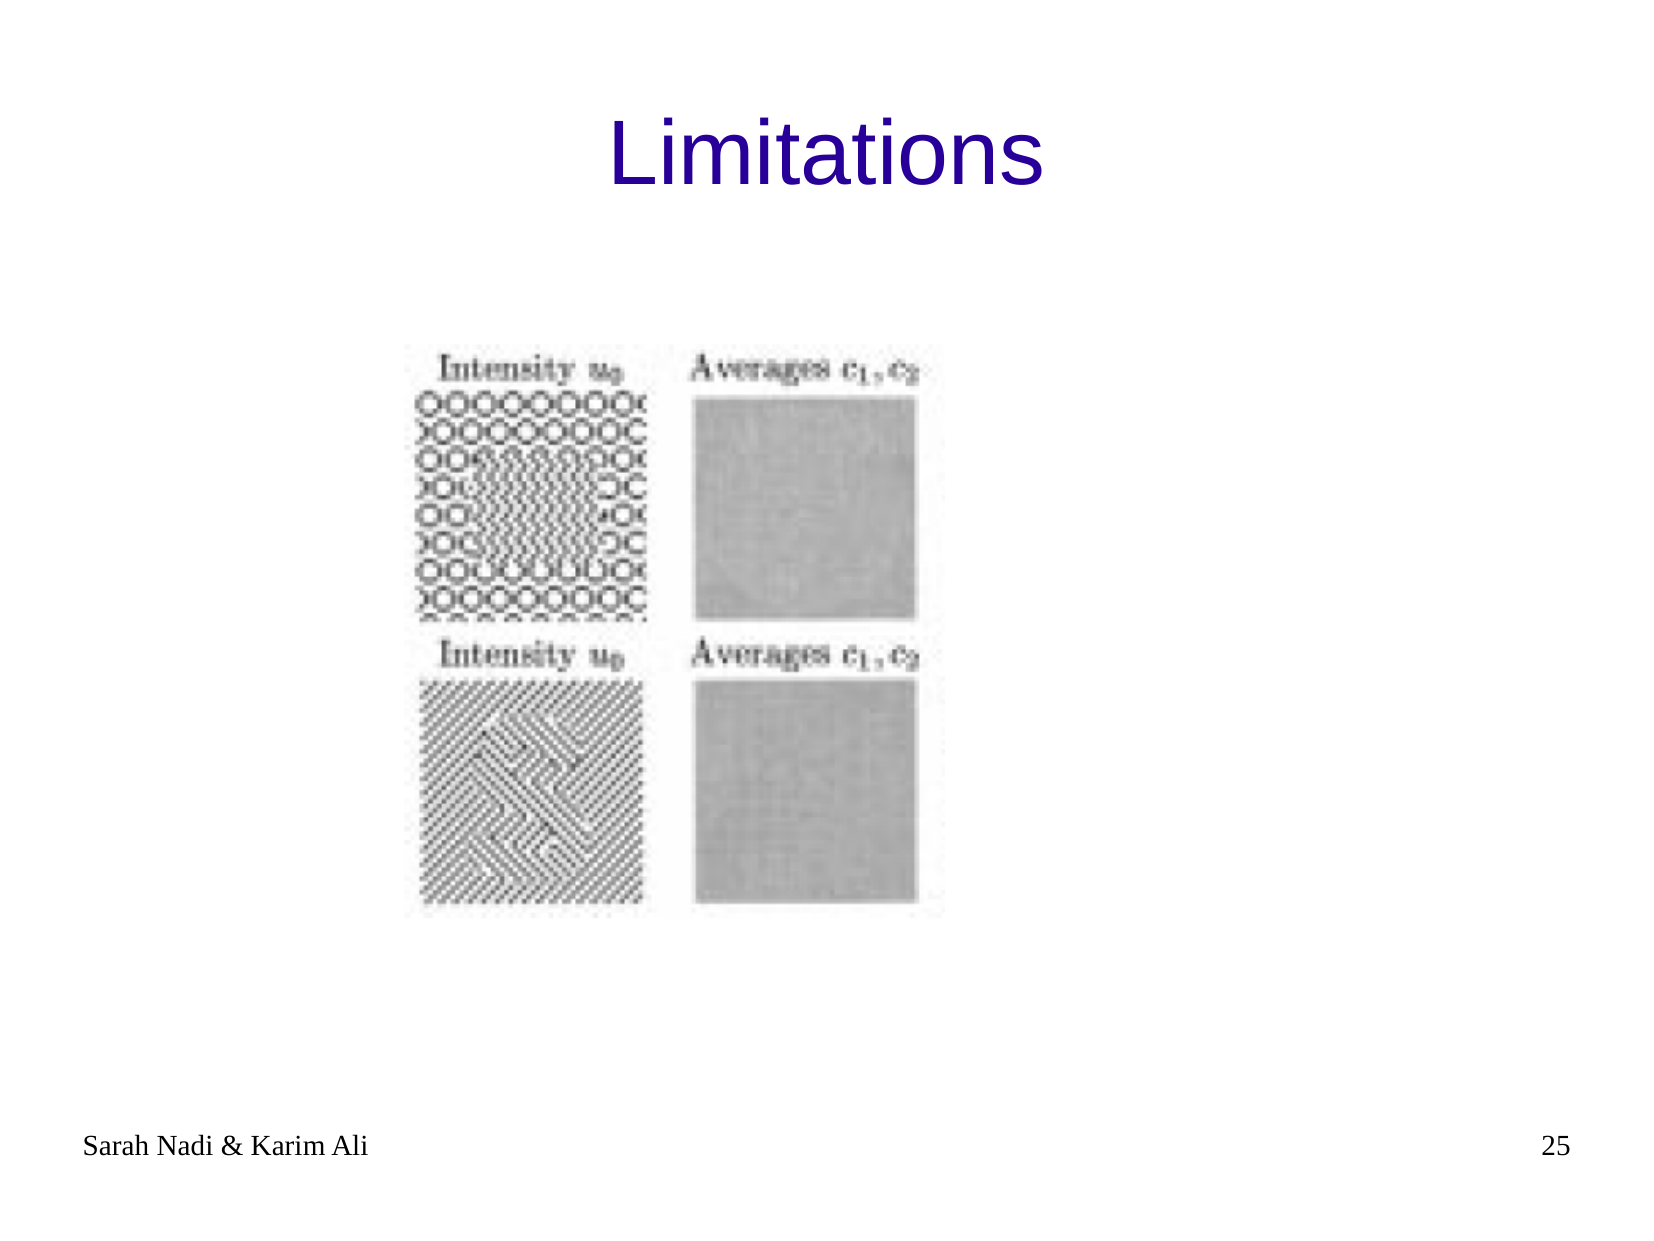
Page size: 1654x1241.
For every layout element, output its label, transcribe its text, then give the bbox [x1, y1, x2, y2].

title Limitations [82, 56, 1571, 250]
picture [403, 343, 945, 927]
